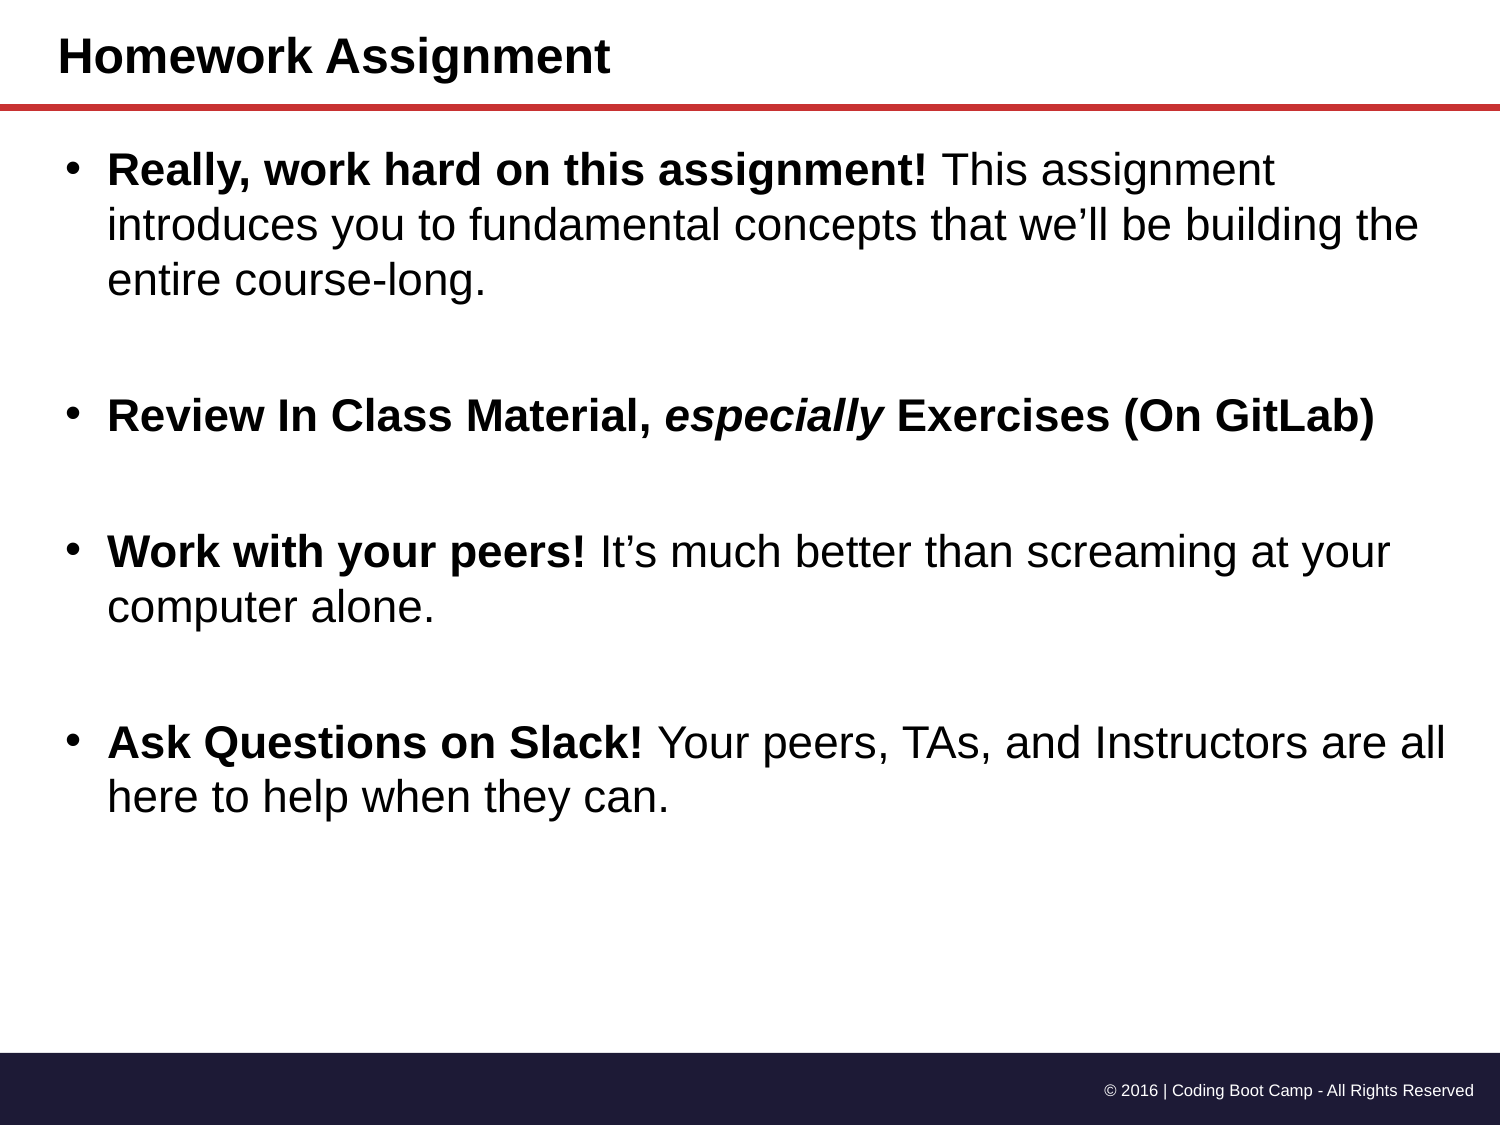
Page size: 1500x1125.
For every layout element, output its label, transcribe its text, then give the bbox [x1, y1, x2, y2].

title Homework Assignment [50, 0, 948, 108]
text_box Really, work hard on this assignment! This assignment introduces you to fundamental concepts that we’ll be building the entire course-long. Review In Class Material, especially Exercises (On GitLab) Work with your peers! It’s much better than screaming at your computer alone. Ask Questions on Slack! Your peers, TAs, and Instructors are all here to help when they can. [49, 124, 1484, 838]
